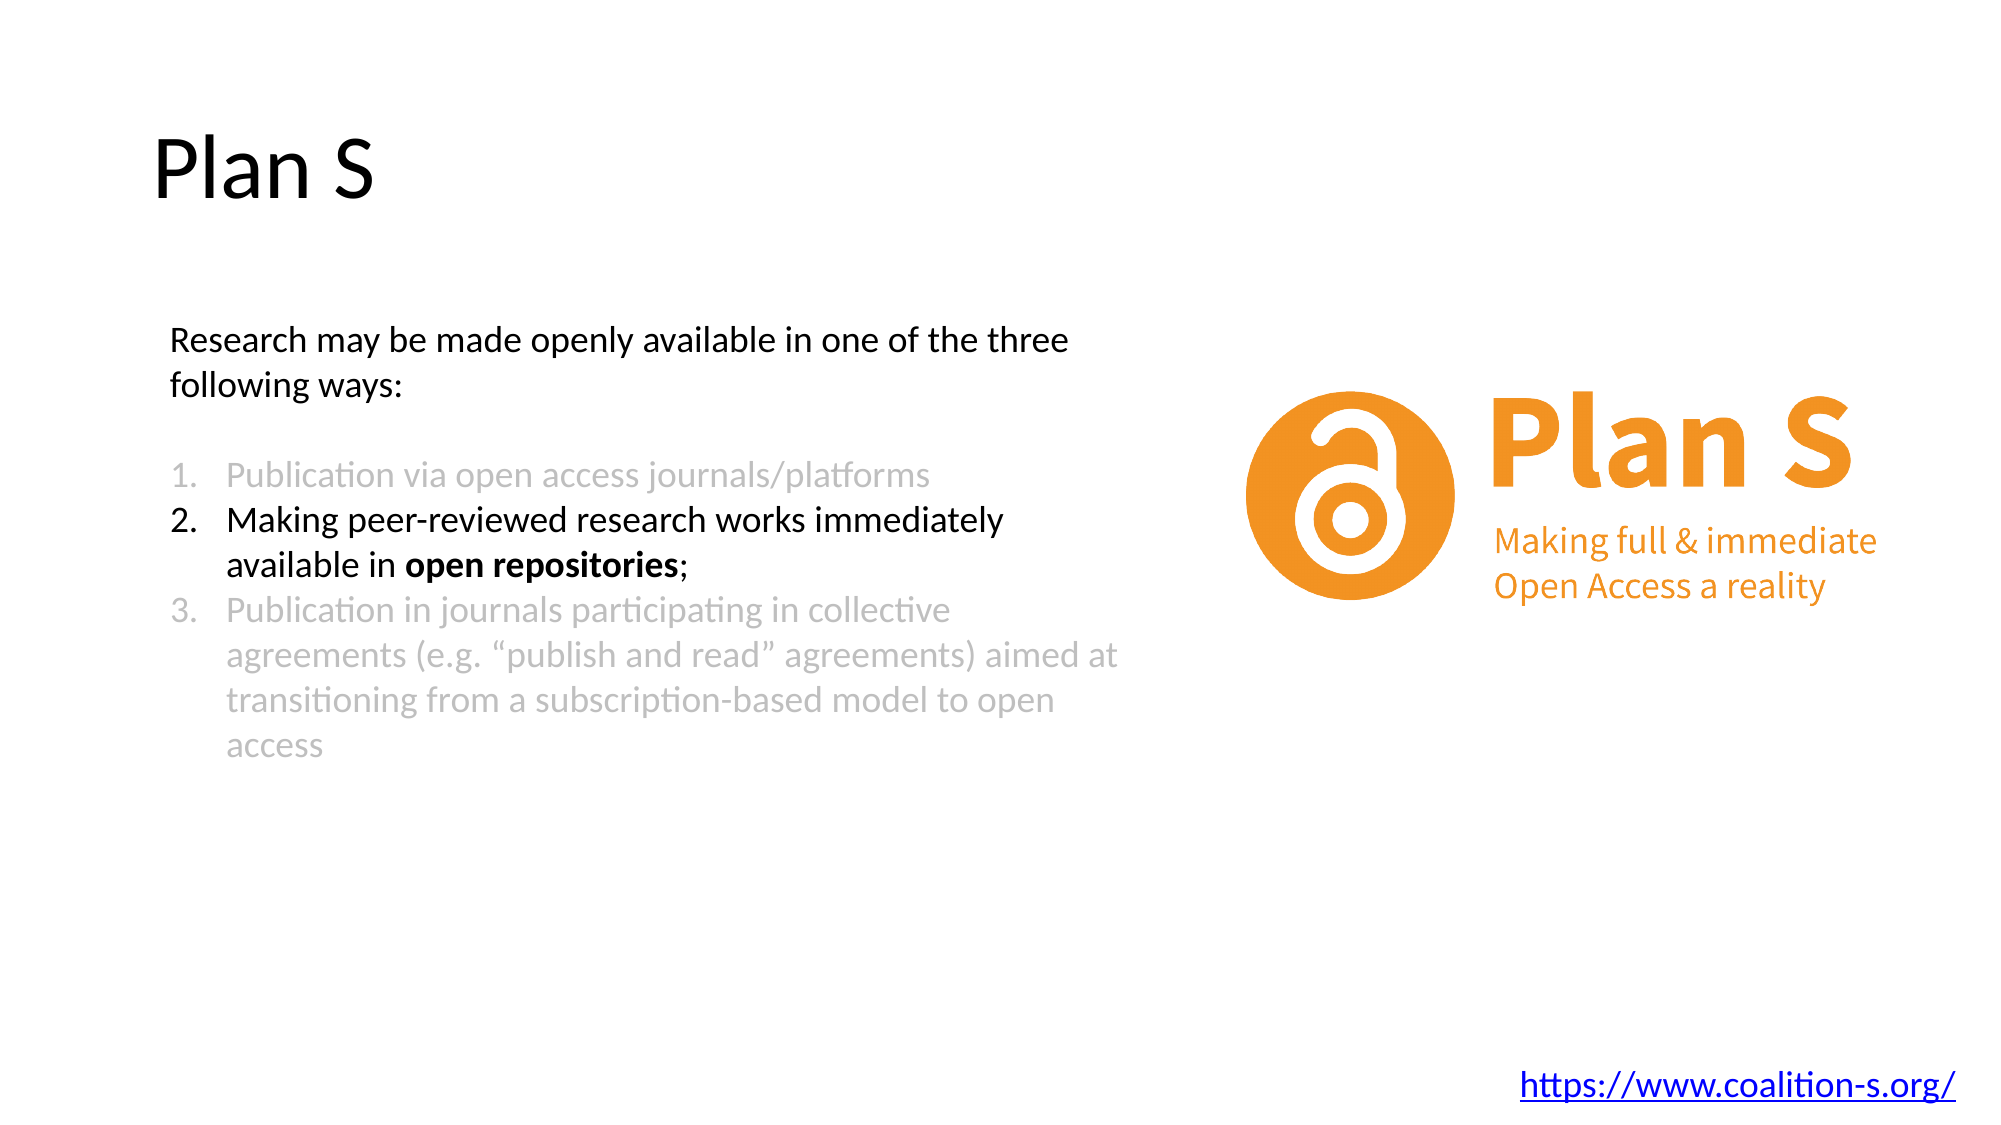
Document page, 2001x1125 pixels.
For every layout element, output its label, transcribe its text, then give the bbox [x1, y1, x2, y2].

text_box https://www.coalition-s.org/ [1349, 1052, 1980, 1113]
text_box Research may be made openly available in one of the three following ways: Publication via open access journals/platforms Making peer-reviewed research works immediately available in open repositories; Publication in journals participating in collective agreements (e.g. “publish and read” agreements) aimed at transitioning from a subscription-based model to open access [154, 307, 1155, 773]
picture [1141, 297, 1980, 701]
text_box Plan S [137, 59, 1863, 278]
